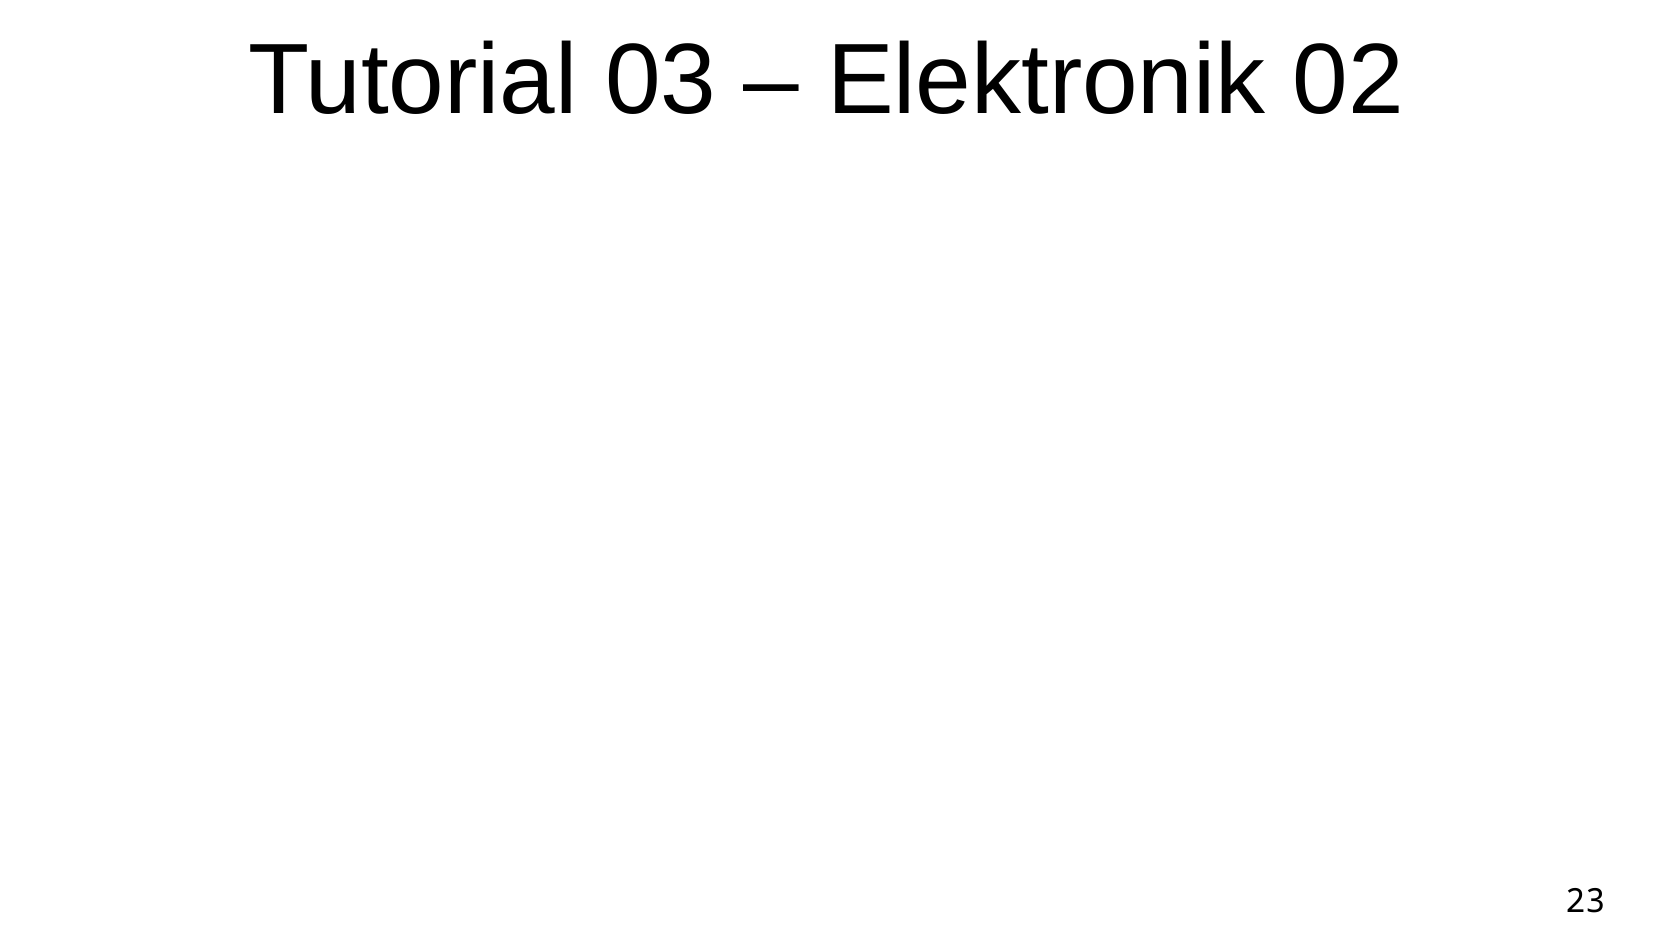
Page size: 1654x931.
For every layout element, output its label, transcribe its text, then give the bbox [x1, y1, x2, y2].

title Tutorial 03 – Elektronik 02 [82, 1, 1571, 157]
